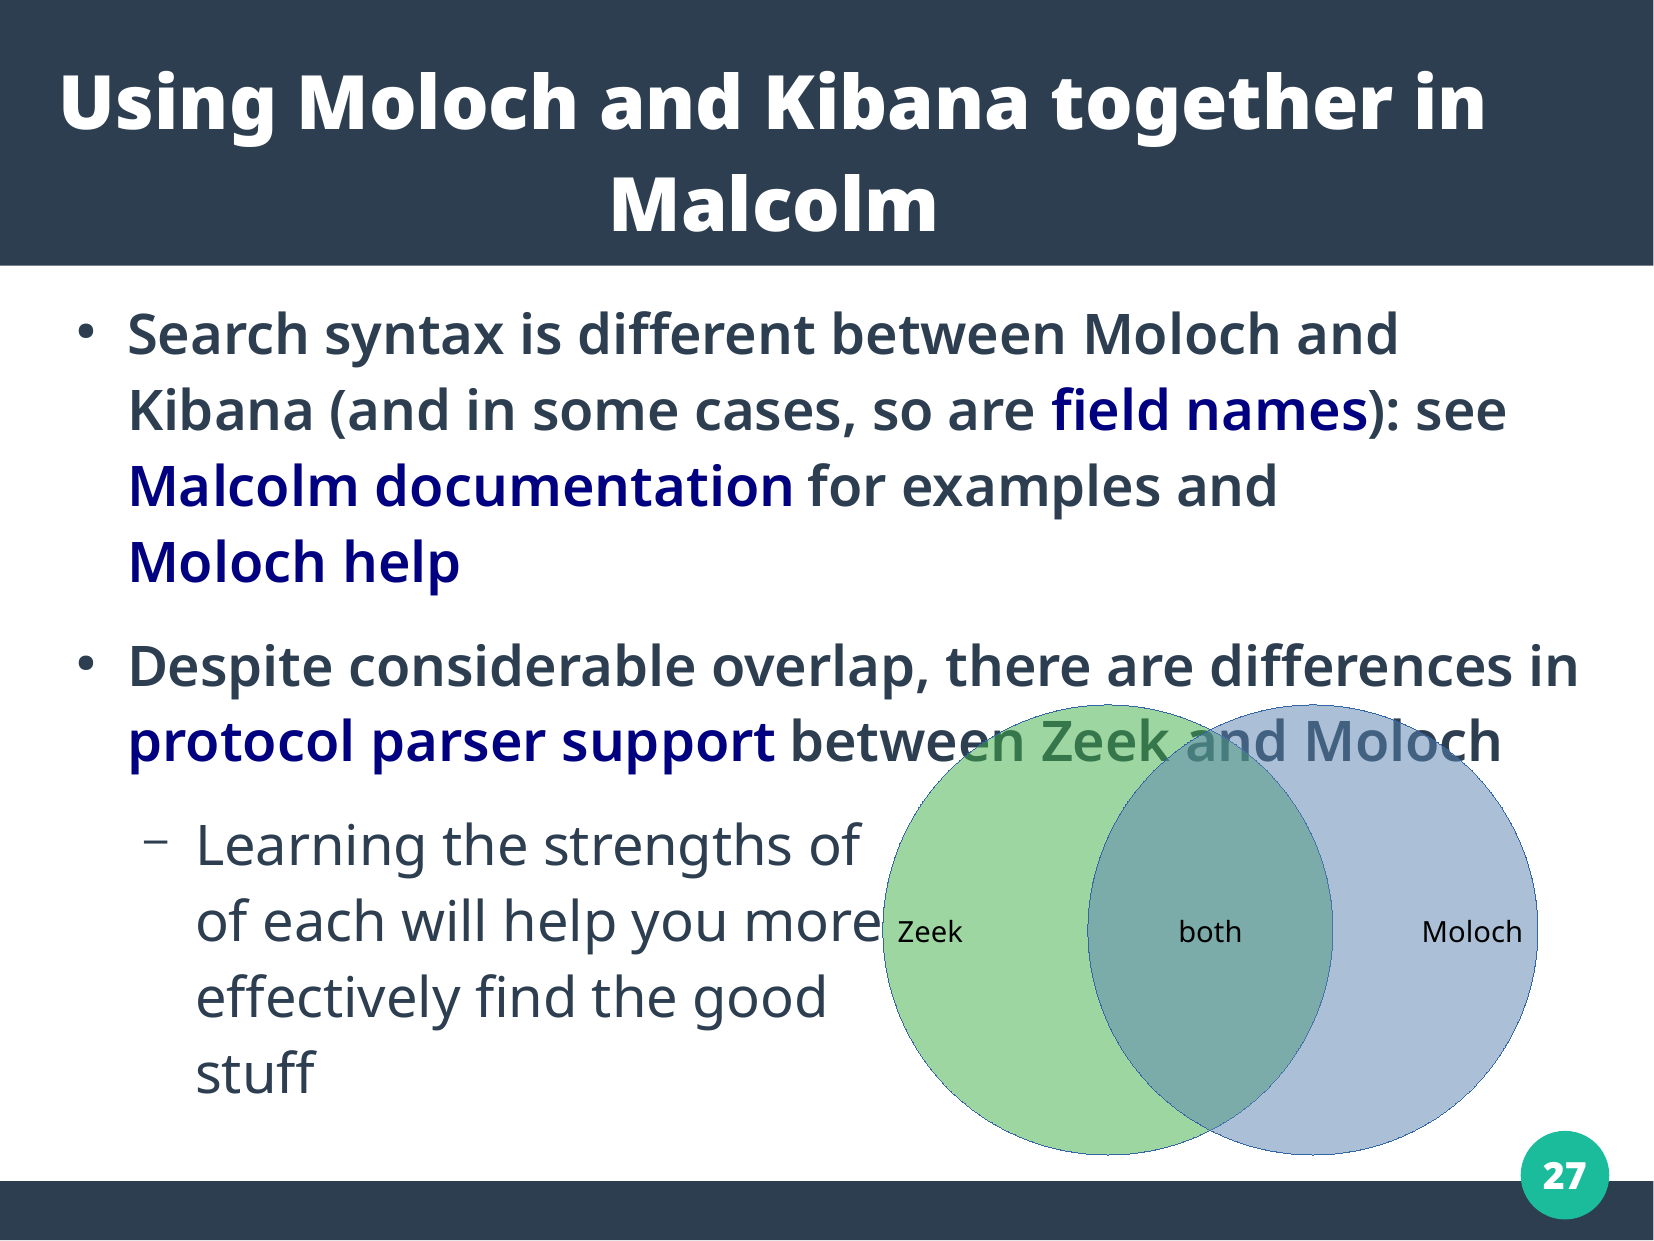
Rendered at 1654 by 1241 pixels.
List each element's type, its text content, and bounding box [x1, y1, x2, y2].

list Search syntax is different between Moloch and Kibana (and in some cases, so are field names): see Malcolm documentation for examples and Moloch help Despite considerable overlap, there are differences in protocol parser support between Zeek and Moloch Learning the strengths of of each will help you more effectively find the good stuff [59, 295, 1595, 1123]
text_box [887, 973, 1534, 1156]
title Using Moloch and Kibana together in Malcolm [59, 49, 1595, 207]
text_box [884, 704, 1537, 904]
text_box both [882, 904, 1538, 973]
